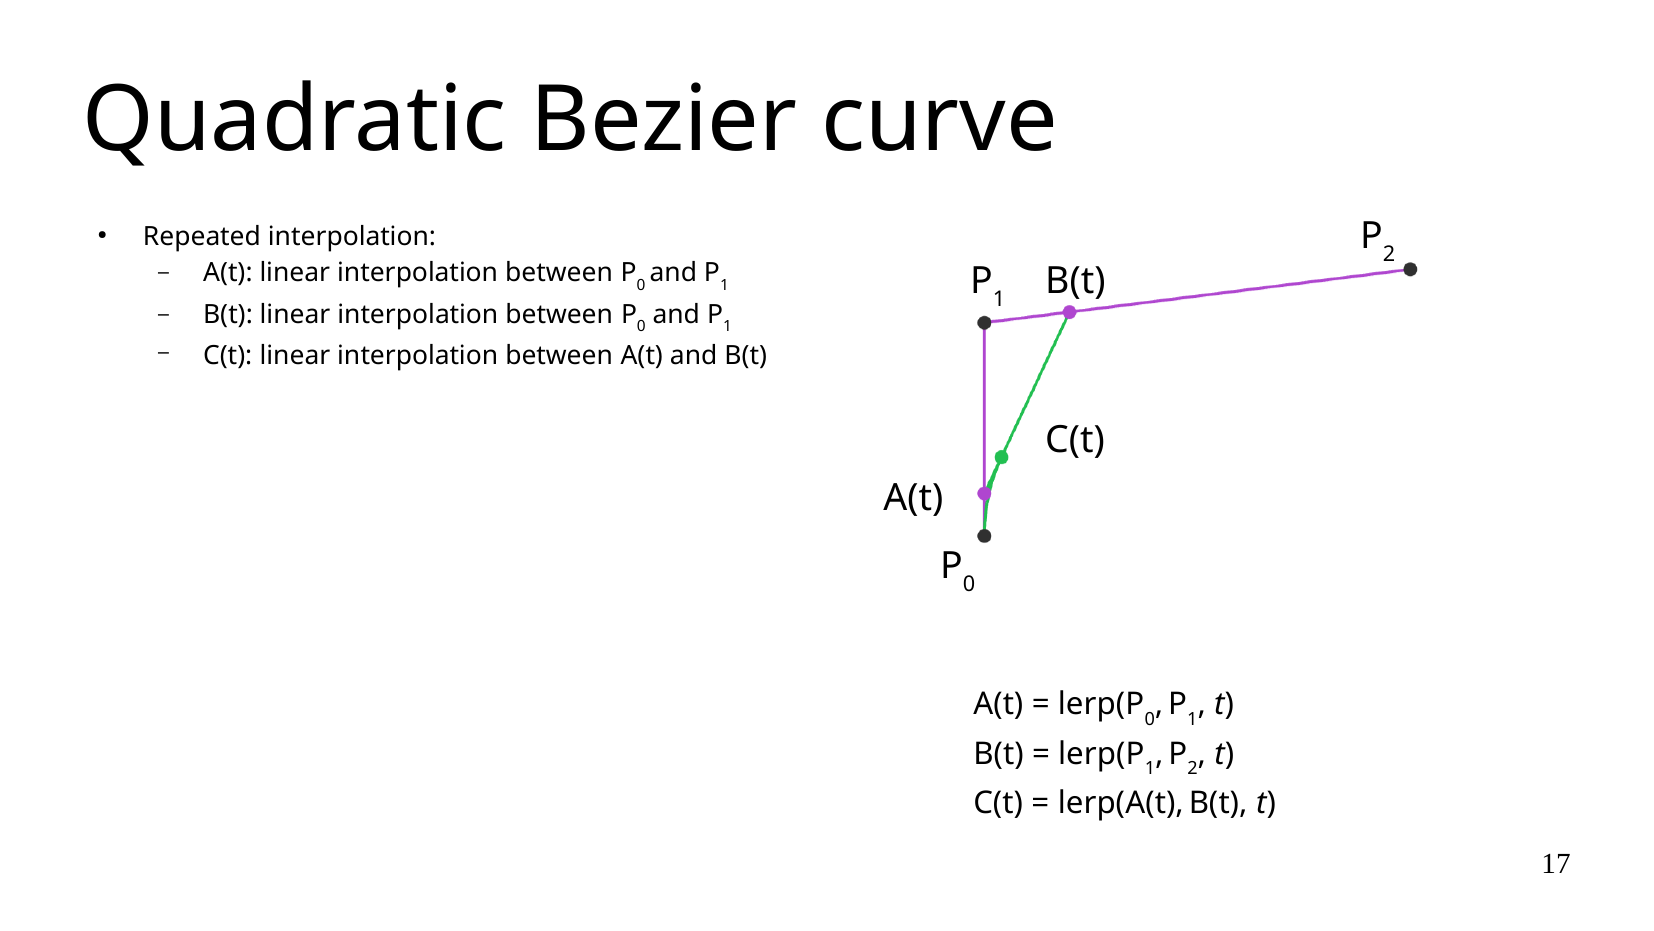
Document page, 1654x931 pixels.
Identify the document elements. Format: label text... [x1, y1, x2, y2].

title Quadratic Bezier curve [82, 37, 1571, 193]
list Repeated interpolation: A(t): linear interpolation between P0 and P1 B(t): linear interpolation between P0 and P1 C(t): linear interpolation between A(t) and B(t) [82, 217, 871, 376]
text_box C(t) [1030, 405, 1151, 504]
text_box B(t) [1030, 246, 1151, 346]
text_box P2 [1345, 201, 1466, 301]
text_box A(t) [868, 462, 989, 562]
text_box A(t) = lerp(P0, P1, t) B(t) = lerp(P1, P2, t) C(t) = lerp(A(t), B(t), t) [958, 674, 1494, 862]
picture [940, 256, 1484, 572]
text_box P1 [955, 246, 1030, 346]
text_box P0 [925, 531, 1046, 631]
